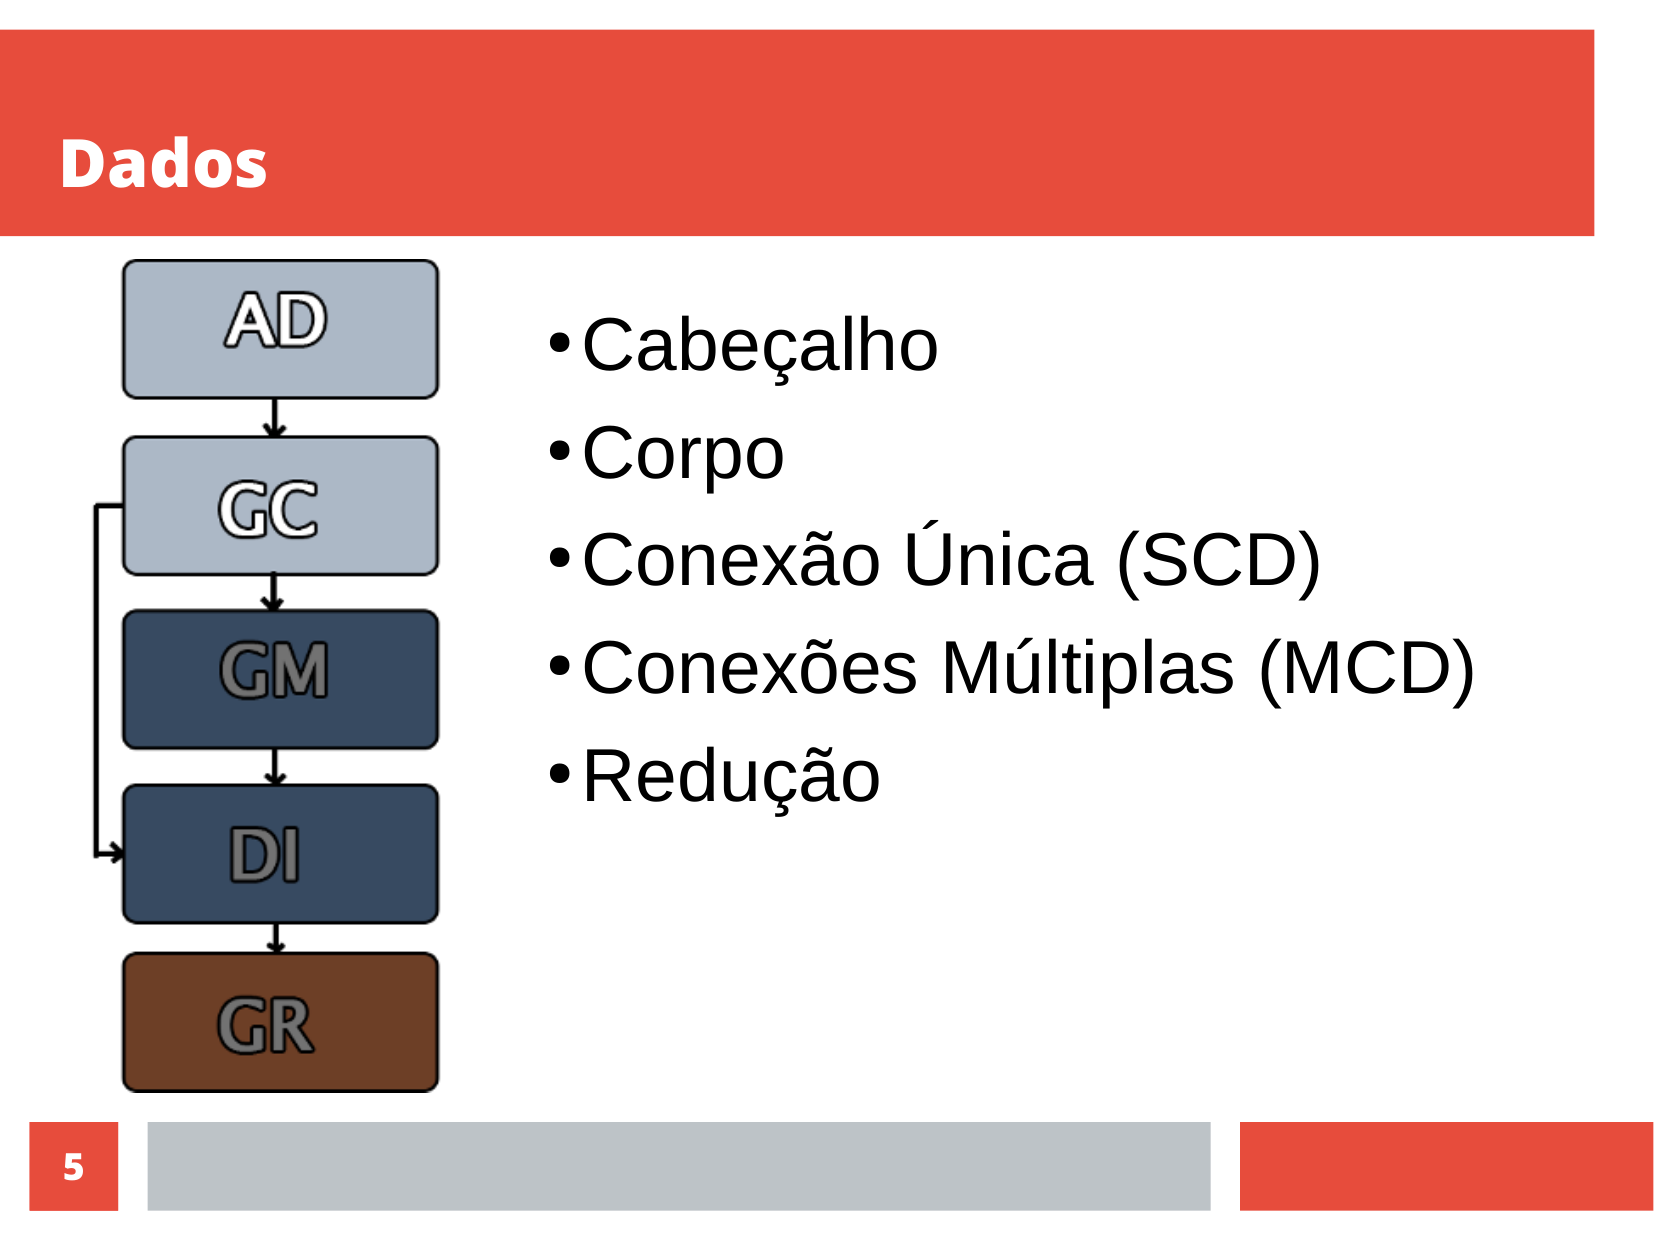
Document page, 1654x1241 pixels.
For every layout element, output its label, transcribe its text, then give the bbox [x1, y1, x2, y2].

picture [89, 259, 1262, 1093]
title Dados [59, 59, 1595, 207]
text_box Cabeçalho Corpo Conexão Única (SCD) Conexões Múltiplas (MCD) Redução [531, 295, 1583, 1241]
